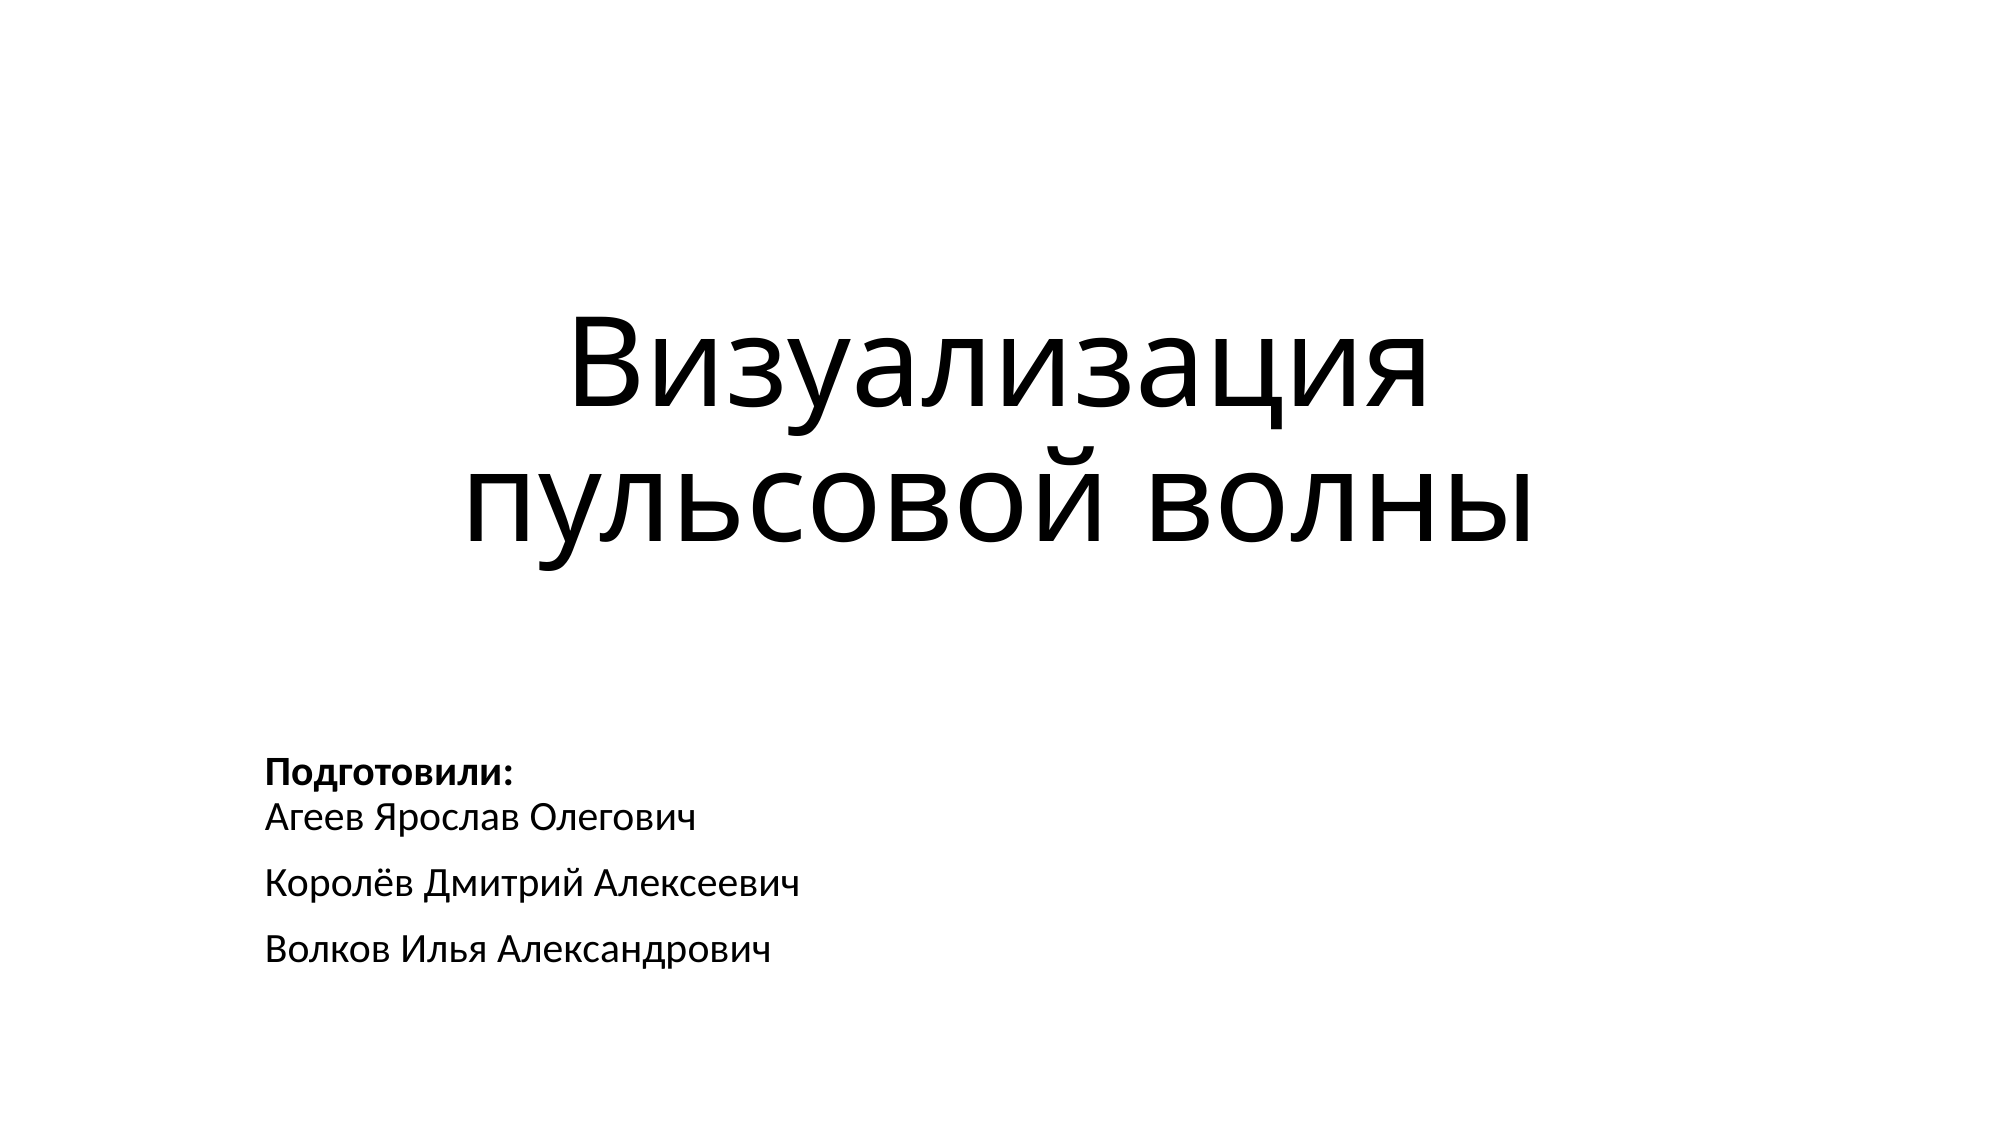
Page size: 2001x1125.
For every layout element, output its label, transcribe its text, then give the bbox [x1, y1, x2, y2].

subtitle Подготовили: Агеев Ярослав Олегович Королёв Дмитрий Алексеевич Волков Илья Александрович [249, 742, 876, 1014]
title Визуализация пульсовой волны [249, 184, 1750, 576]
